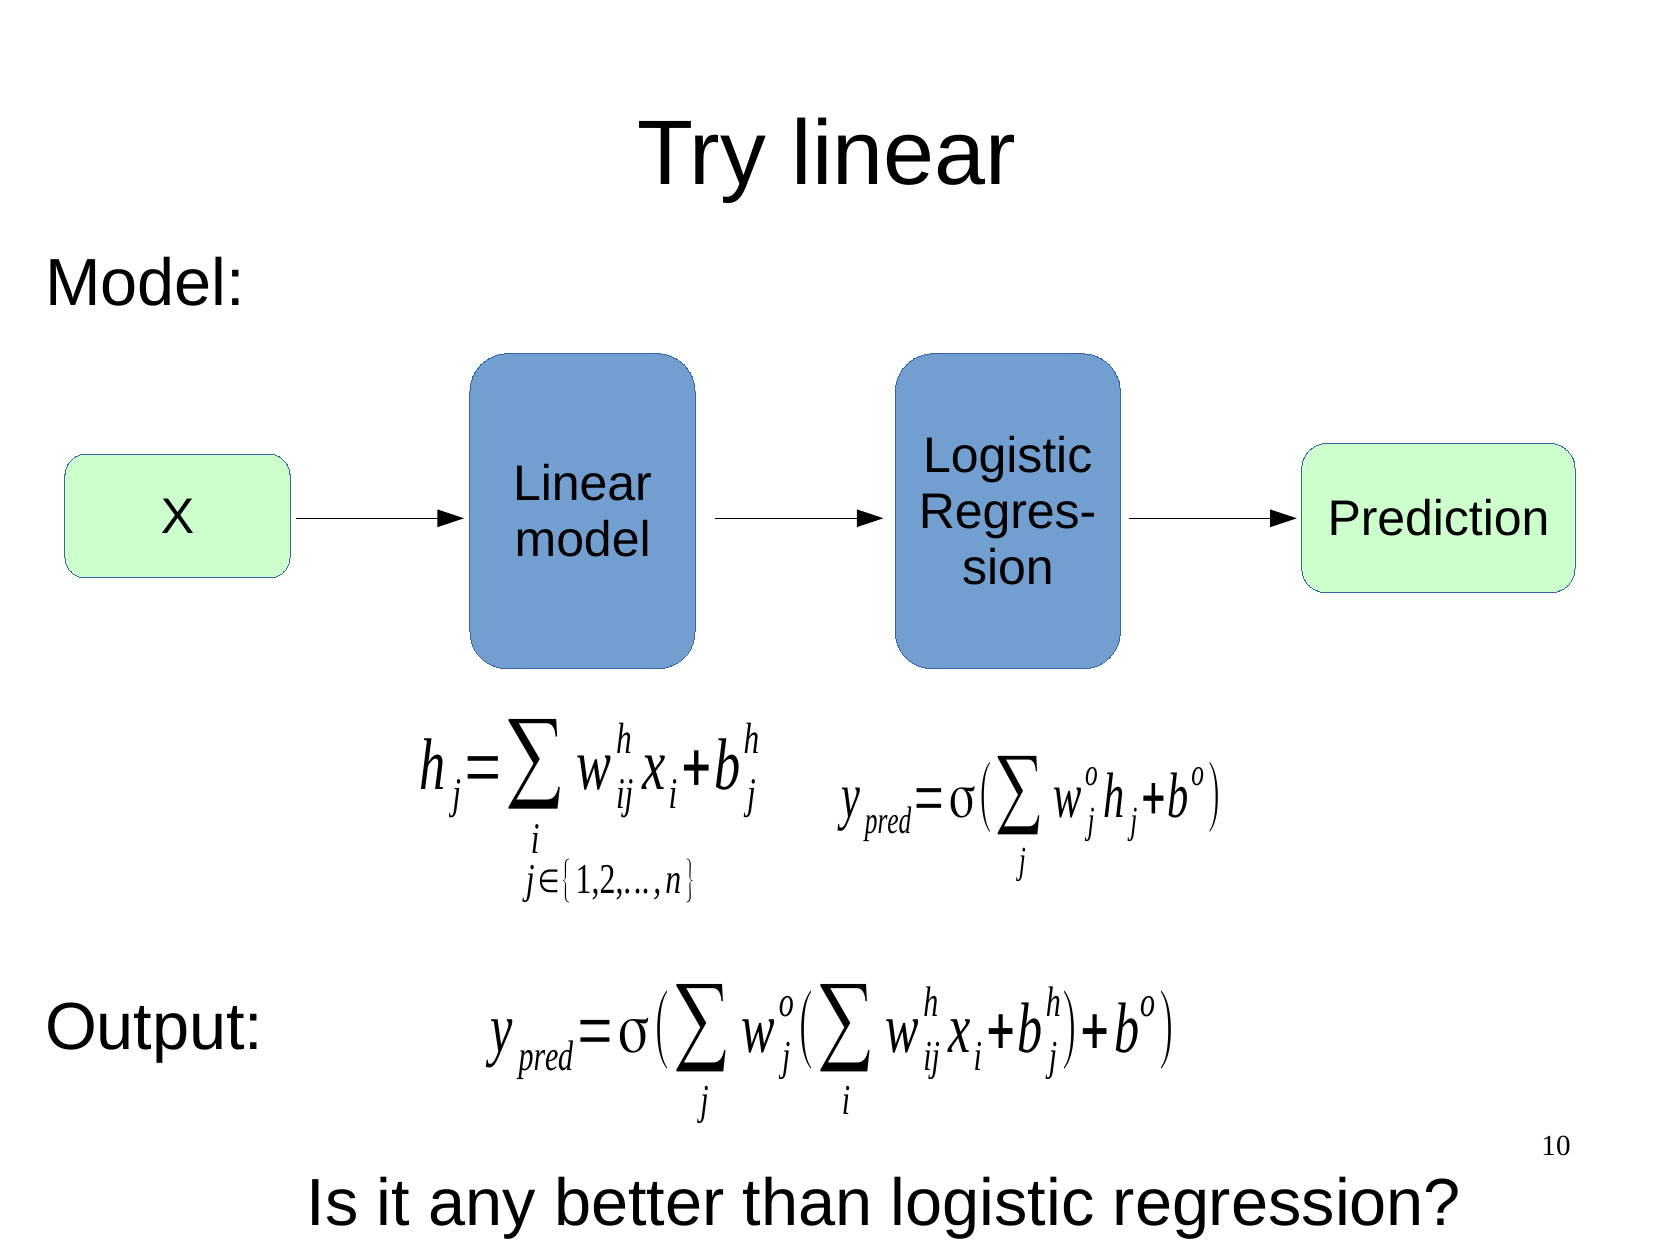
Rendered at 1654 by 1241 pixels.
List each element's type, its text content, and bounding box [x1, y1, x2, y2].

chart [406, 711, 772, 906]
text_box Output: [45, 989, 366, 1065]
chart [825, 748, 1232, 881]
chart [471, 976, 1189, 1124]
text_box Model: [45, 230, 676, 334]
text_box X [64, 454, 291, 578]
title Try linear [82, 49, 1571, 257]
text_box Linear model [469, 353, 696, 669]
text_box Prediction [1301, 443, 1576, 593]
text_box Is it any better than logistic regression? [306, 1165, 1537, 1241]
text_box Logistic Regres- sion [895, 353, 1121, 669]
